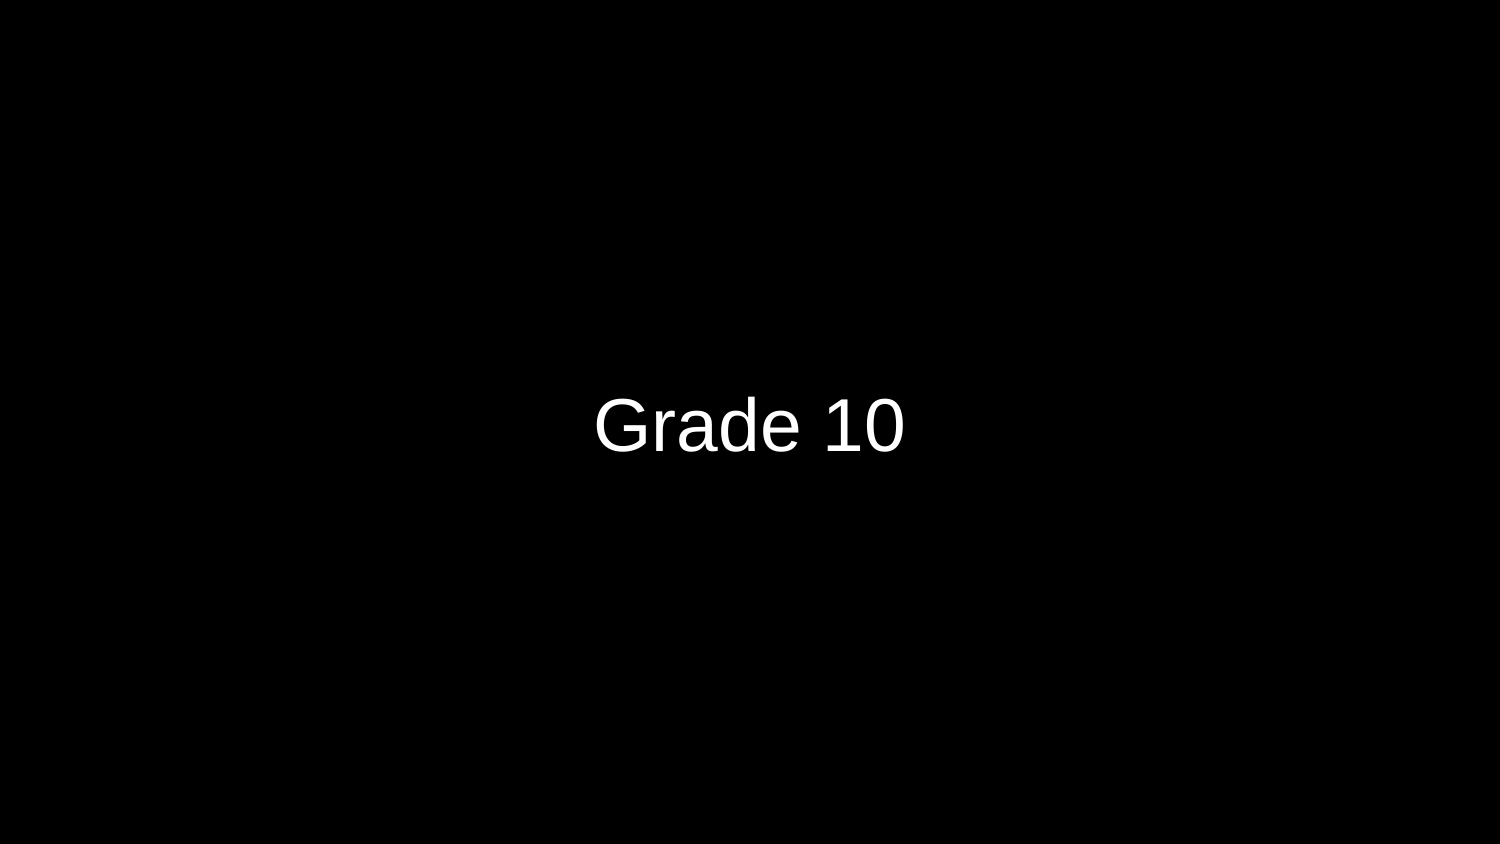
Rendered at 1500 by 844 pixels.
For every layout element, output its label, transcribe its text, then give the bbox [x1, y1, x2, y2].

title Grade 10 [51, 352, 1449, 491]
